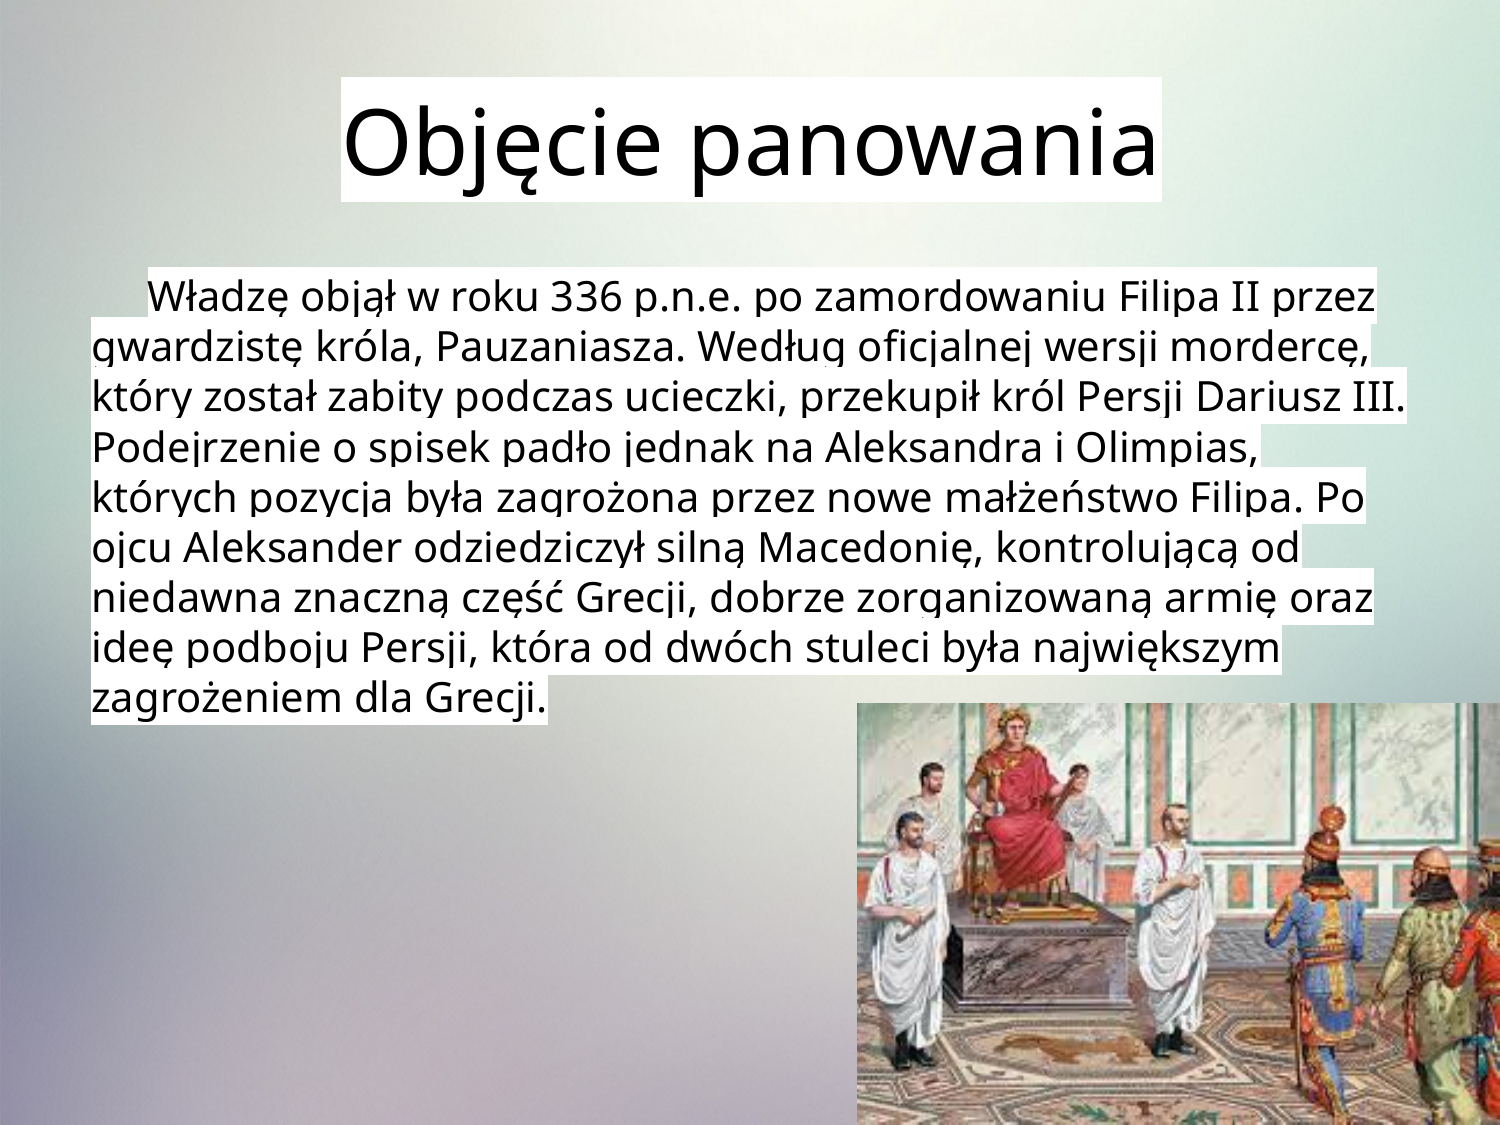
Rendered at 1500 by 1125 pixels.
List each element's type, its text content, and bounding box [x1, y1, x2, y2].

title Objęcie panowania [76, 45, 1427, 233]
list Władzę objął w roku 336 p.n.e. po zamordowaniu Filipa II przez gwardzistę króla, Pauzaniasza. Według oficjalnej wersji mordercę, który został zabity podczas ucieczki, przekupił król Persji Dariusz III. Podejrzenie o spisek padło jednak na Aleksandra i Olimpias, których pozycja była zagrożona przez nowe małżeństwo Filipa. Po ojcu Aleksander odziedziczył silną Macedonię, kontrolującą od niedawna znaczną część Grecji, dobrze zorganizowaną armię oraz ideę podboju Persji, która od dwóch stuleci była największym zagrożeniem dla Grecji. [76, 262, 1427, 1005]
picture [0, 0, 1500, 1125]
